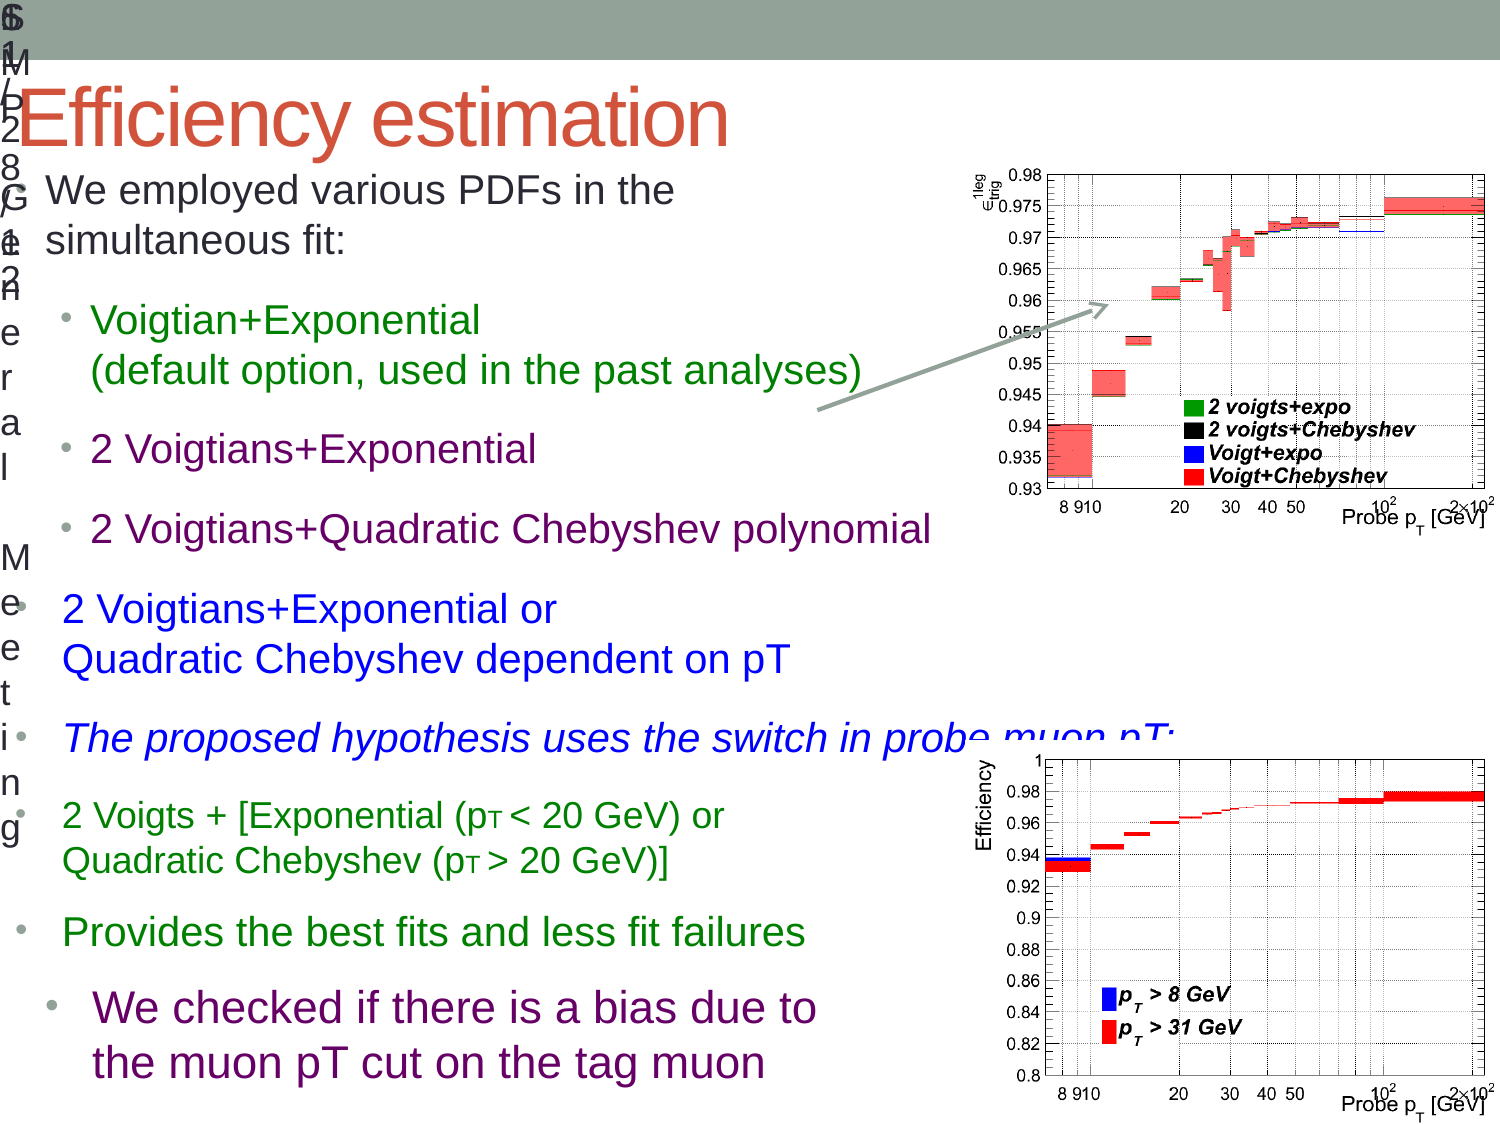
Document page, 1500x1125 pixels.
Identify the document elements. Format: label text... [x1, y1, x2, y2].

picture [967, 155, 1500, 538]
title Efficiency estimation [0, 31, 1350, 155]
list We employed various PDFs in the simultaneous fit: Voigtian+Exponential (default option, used in the past analyses) 2 Voigtians+Exponential 2 Voigtians+Quadratic Chebyshev polynomial 2 Voigtians+Exponential or Quadratic Chebyshev dependent on pT The proposed hypothesis uses the switch in probe muon pT: 2 Voigts + [Exponential (pT < 20 GeV) or Quadratic Chebyshev (pT > 20 GeV)] Provides the best fits and less fit failures We checked if there is a bias due to the muon pT cut on the tag muon [0, 155, 1425, 1125]
picture [965, 740, 1500, 1125]
